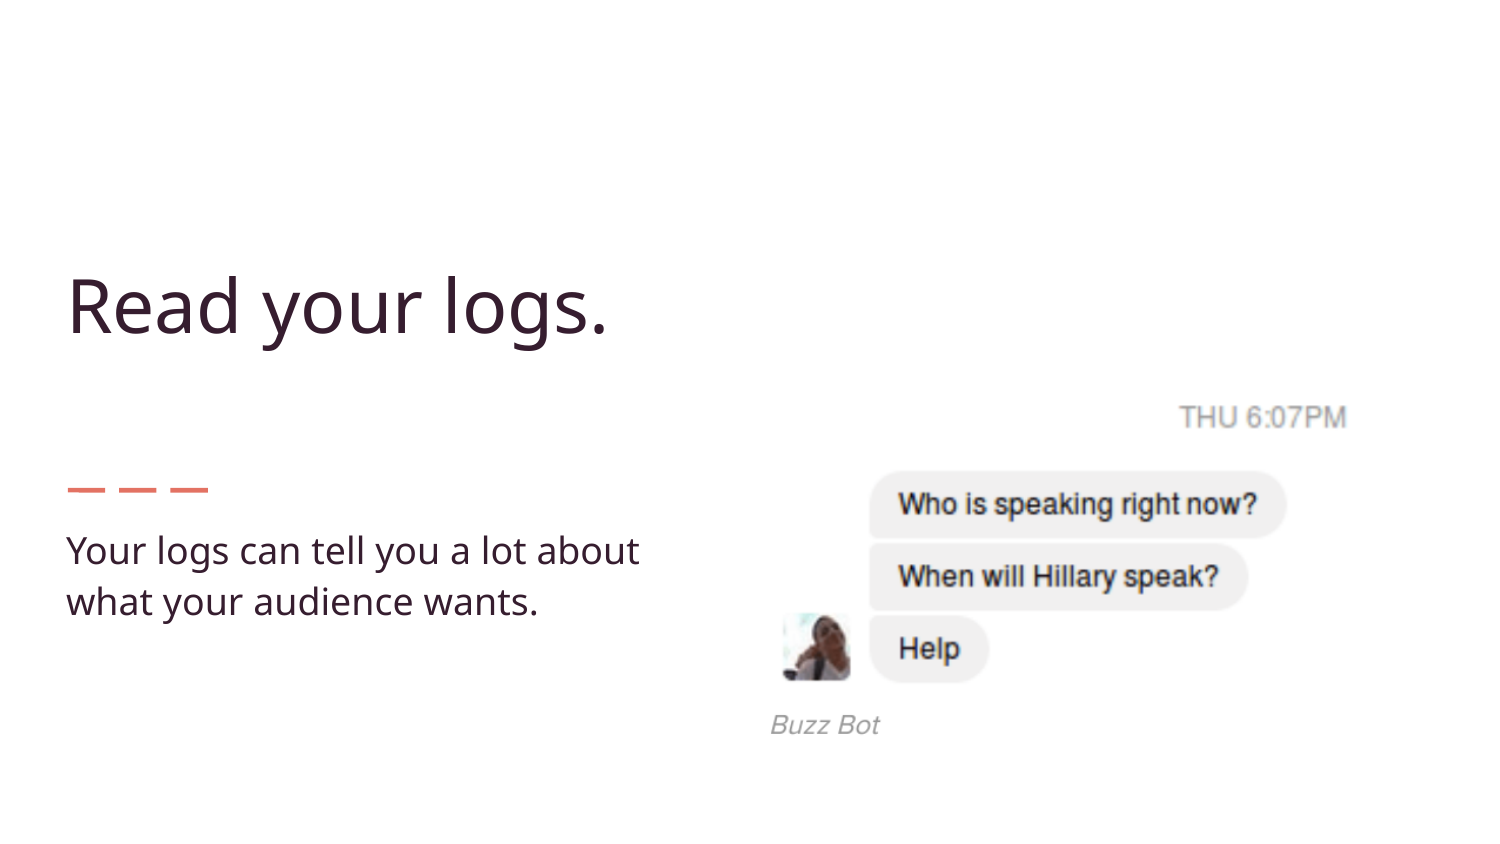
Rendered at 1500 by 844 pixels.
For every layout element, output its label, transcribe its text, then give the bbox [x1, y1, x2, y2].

title Read your logs. [51, 225, 1449, 364]
picture [750, 337, 1441, 754]
list Your logs can tell you a lot about what your audience wants. [51, 504, 708, 750]
